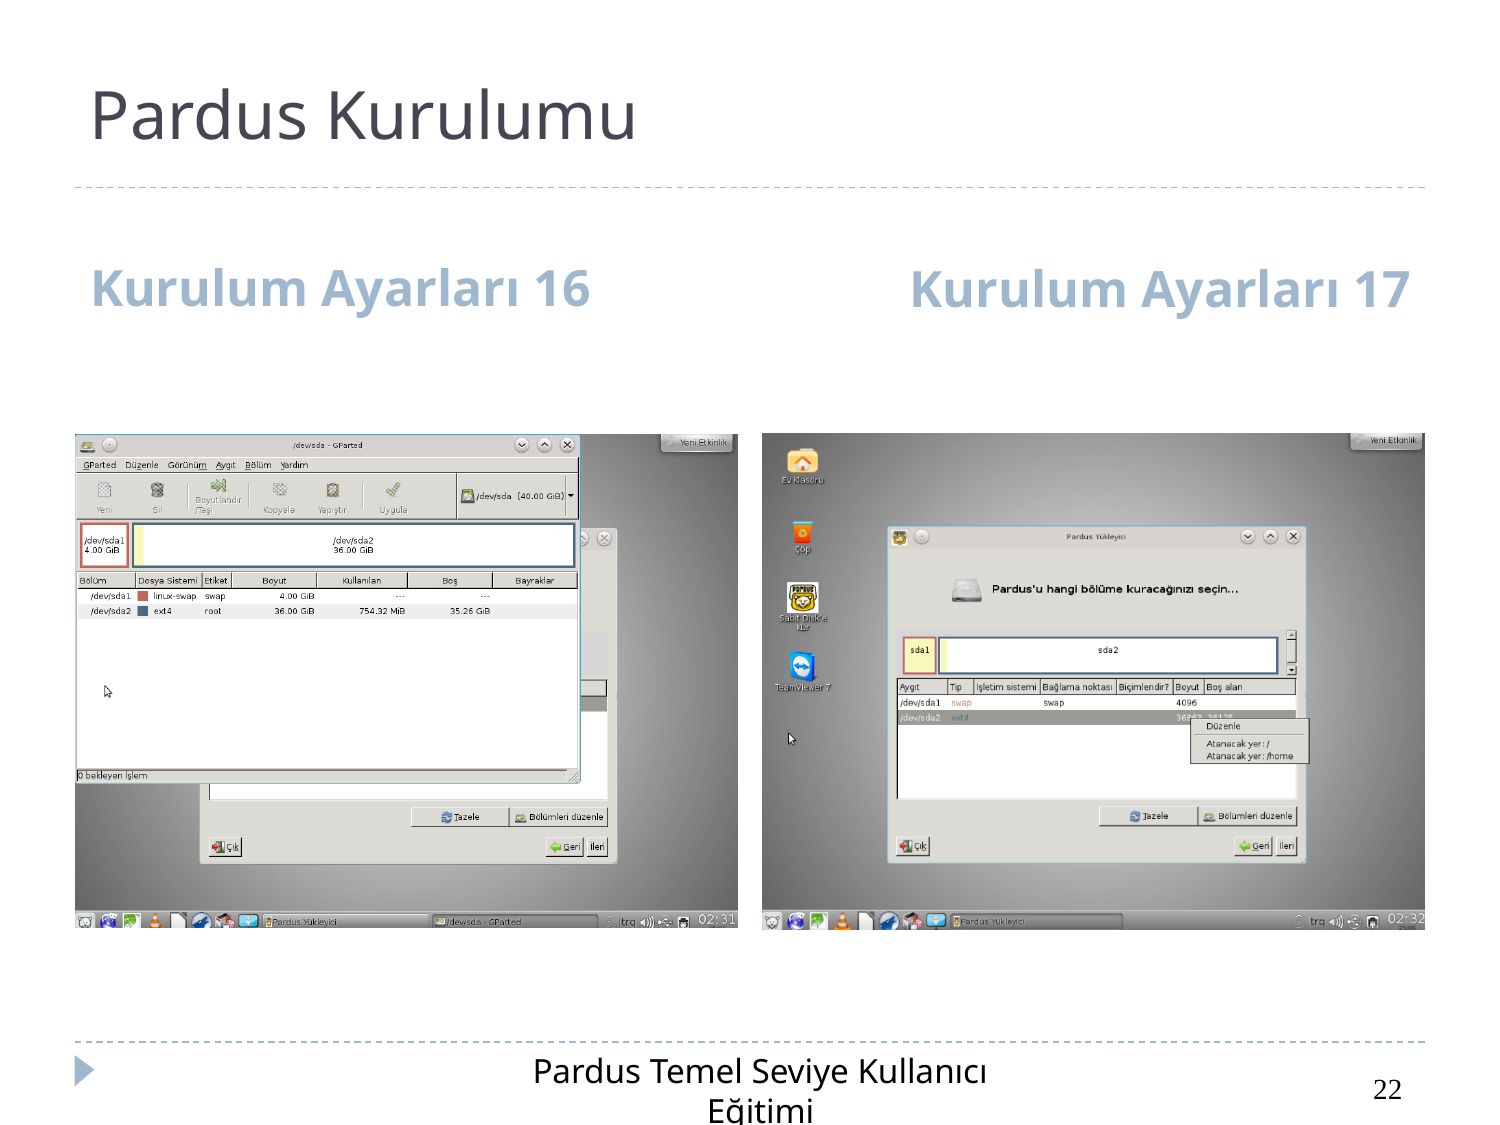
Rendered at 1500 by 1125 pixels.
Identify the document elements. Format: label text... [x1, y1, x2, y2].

picture [75, 434, 738, 928]
title Pardus Kurulumu [75, 37, 1425, 188]
list Kurulum Ayarları 16 [75, 210, 738, 324]
picture [762, 433, 1425, 930]
list Kurulum Ayarları 17 [762, 212, 1426, 325]
